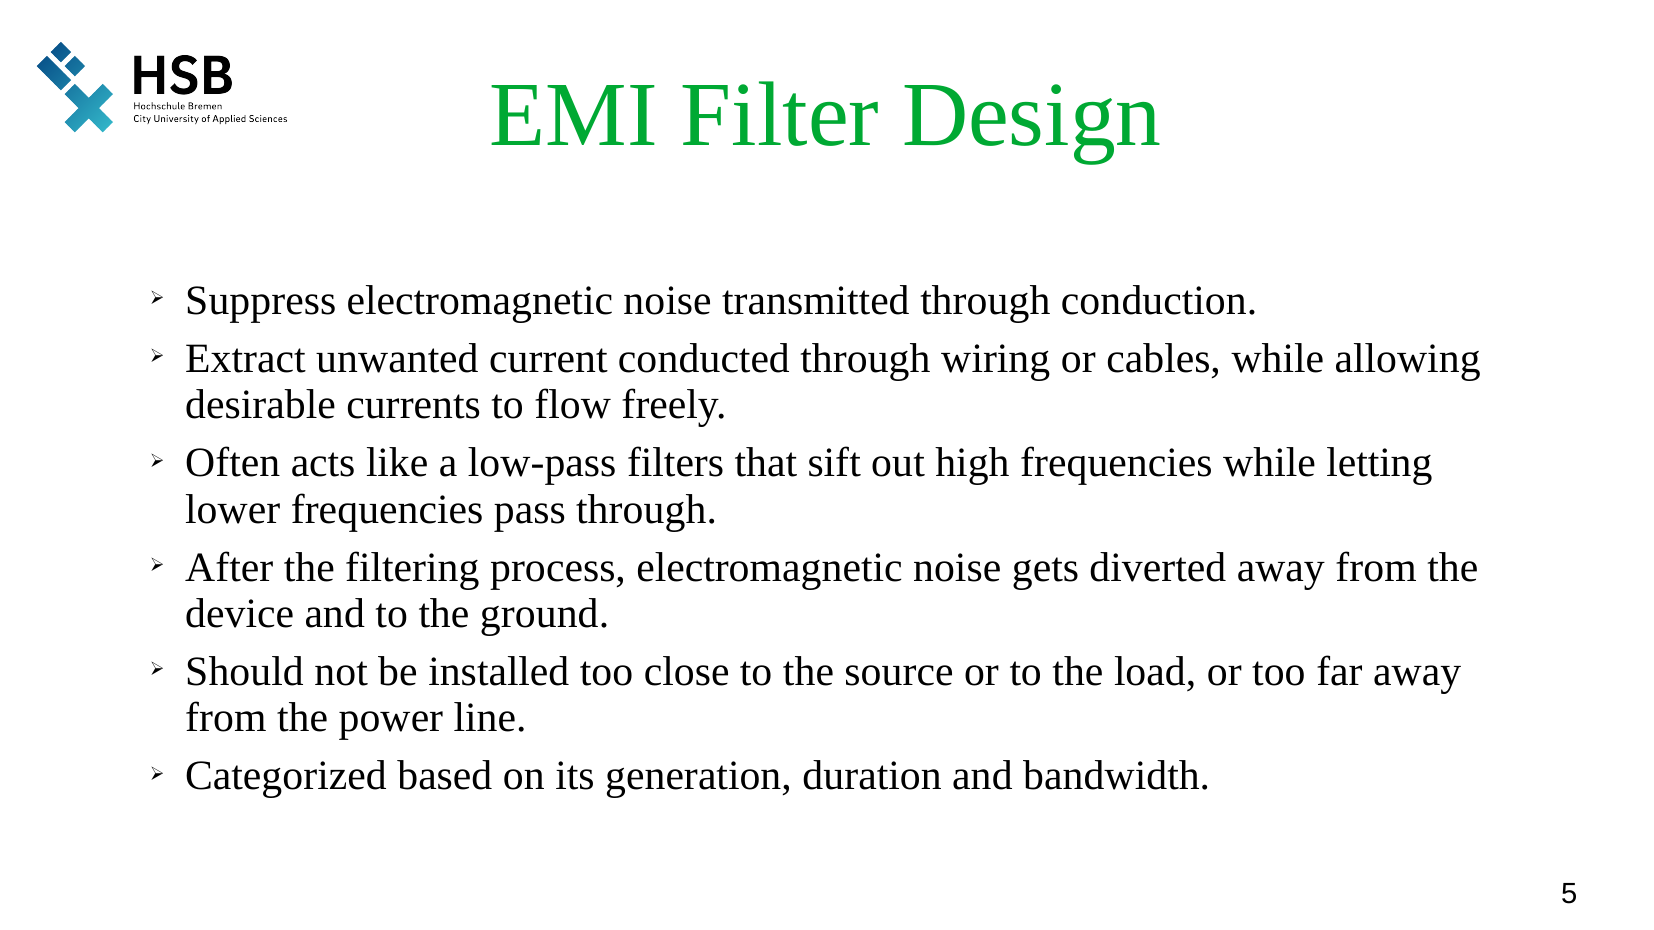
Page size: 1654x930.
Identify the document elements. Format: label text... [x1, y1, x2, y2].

text_box <number> [1546, 870, 1653, 926]
text_box Suppress electromagnetic noise transmitted through conduction. Extract unwanted current conducted through wiring or cables, while allowing desirable currents to flow freely. Often acts like a low-pass filters that sift out high frequencies while letting lower frequencies pass through. After the filtering process, electromagnetic noise gets diverted away from the device and to the ground. Should not be installed too close to the source or to the load, or too far away from the power line. Categorized based on its generation, duration and bandwidth. [135, 269, 1500, 807]
picture [26, 23, 297, 149]
title EMI Filter Design [82, 37, 1571, 193]
